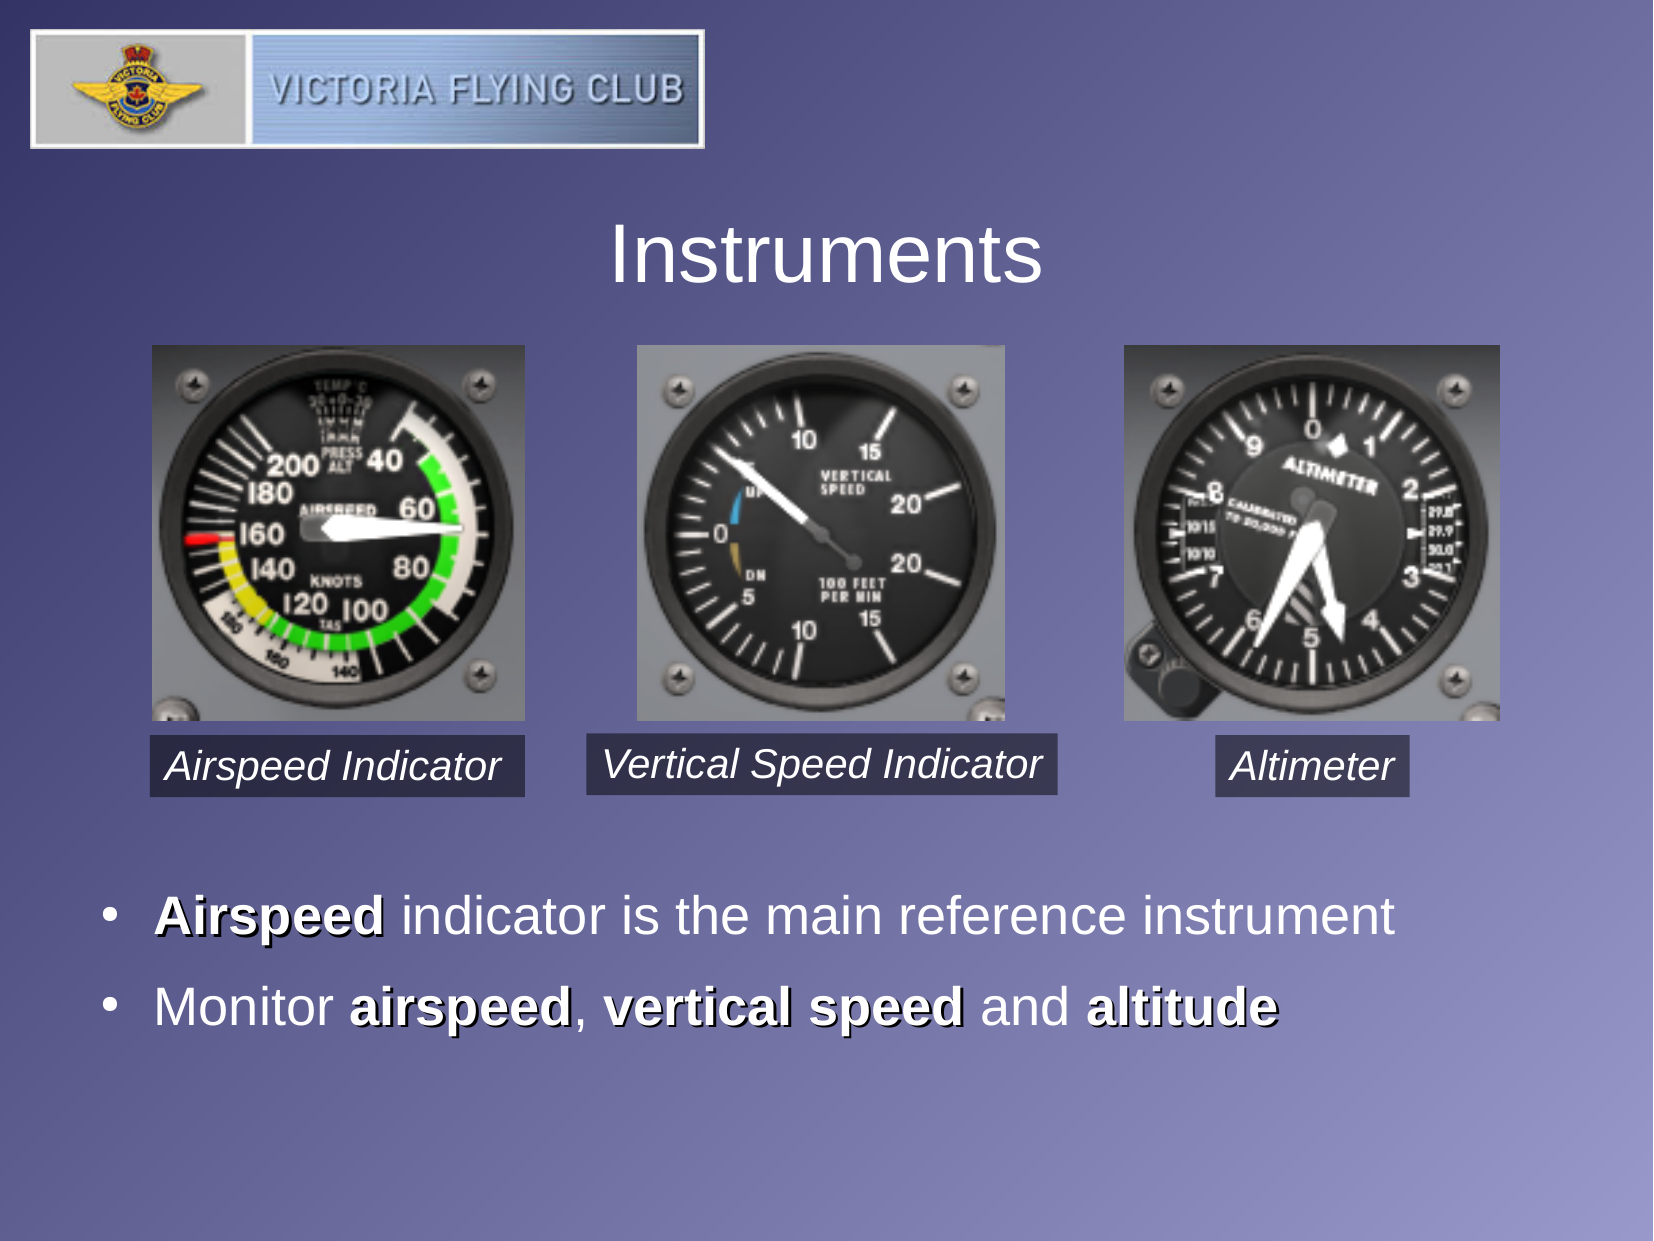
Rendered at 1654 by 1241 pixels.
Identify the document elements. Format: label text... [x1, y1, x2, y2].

text_box Altimeter [1215, 735, 1410, 798]
text_box Vertical Speed Indicator [586, 733, 1058, 796]
picture [1124, 345, 1500, 721]
text_box Airspeed Indicator [149, 735, 525, 798]
picture [30, 29, 705, 149]
picture [637, 345, 1005, 721]
list Airspeed indicator is the main reference instrument Monitor airspeed, vertical speed and altitude [82, 885, 1571, 1186]
title Instruments [82, 150, 1571, 358]
picture [152, 345, 525, 721]
